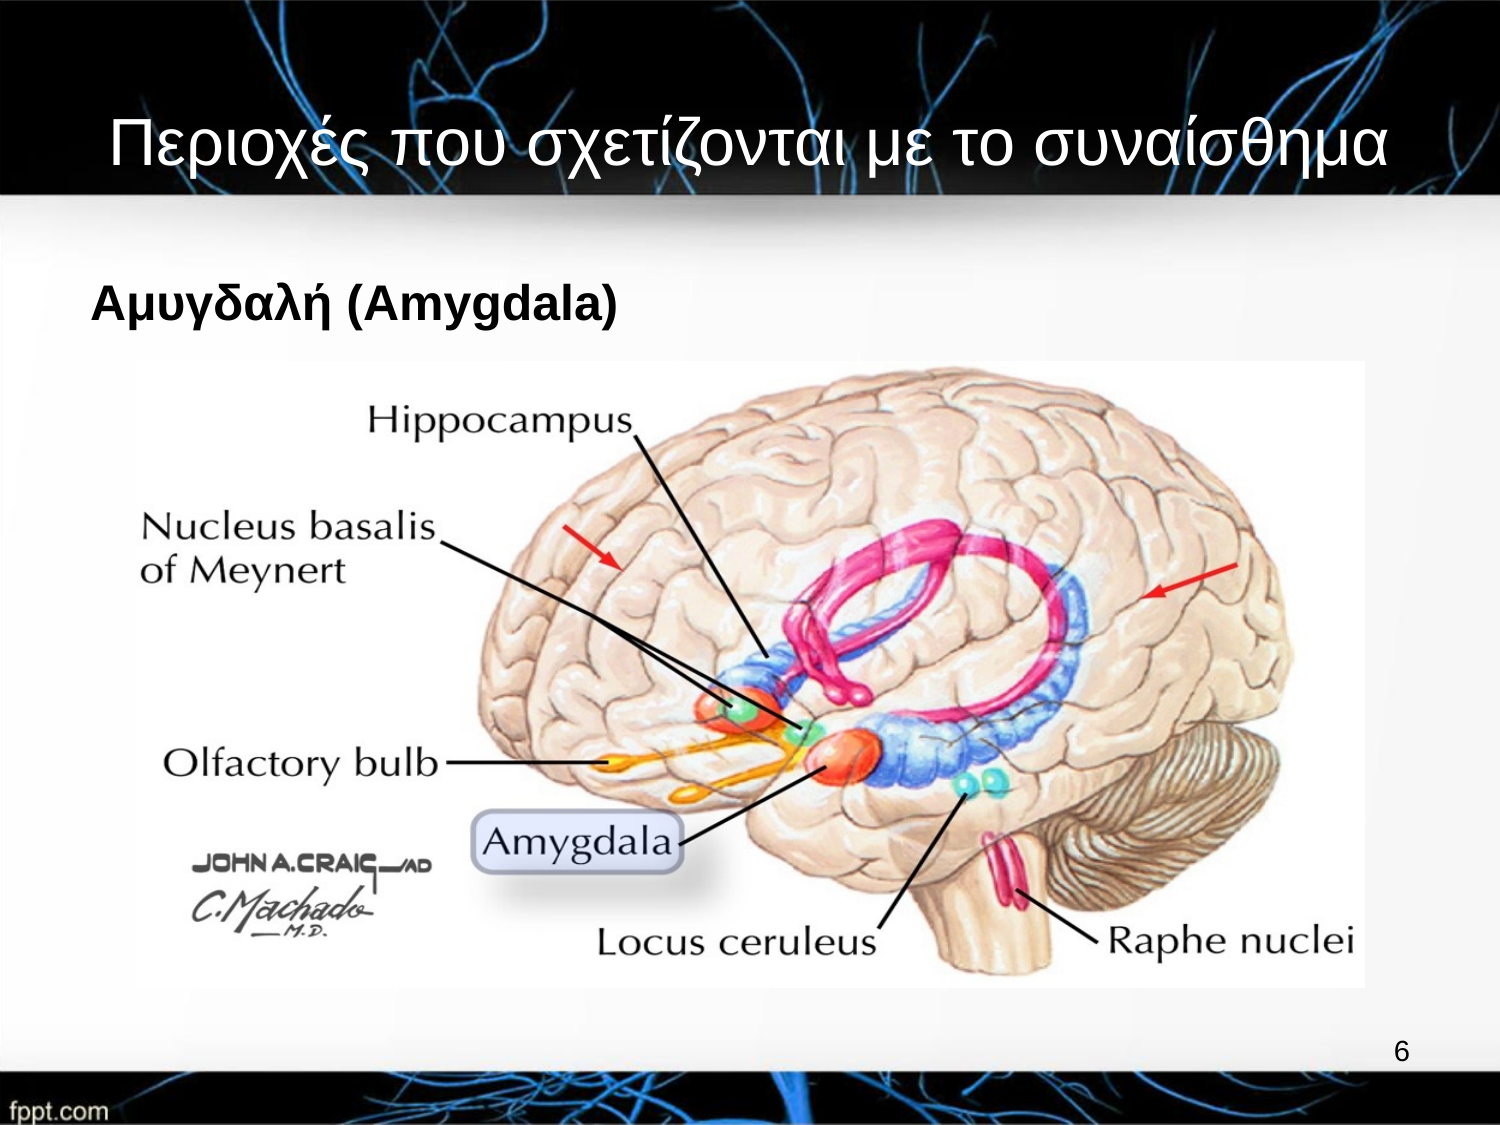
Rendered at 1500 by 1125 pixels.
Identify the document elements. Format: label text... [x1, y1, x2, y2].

list Αμυγδαλή (Amygdala) [75, 262, 1425, 1005]
picture [0, 0, 1500, 1125]
title Περιοχές που σχετίζονται με το συναίσθημα [75, 45, 1425, 233]
